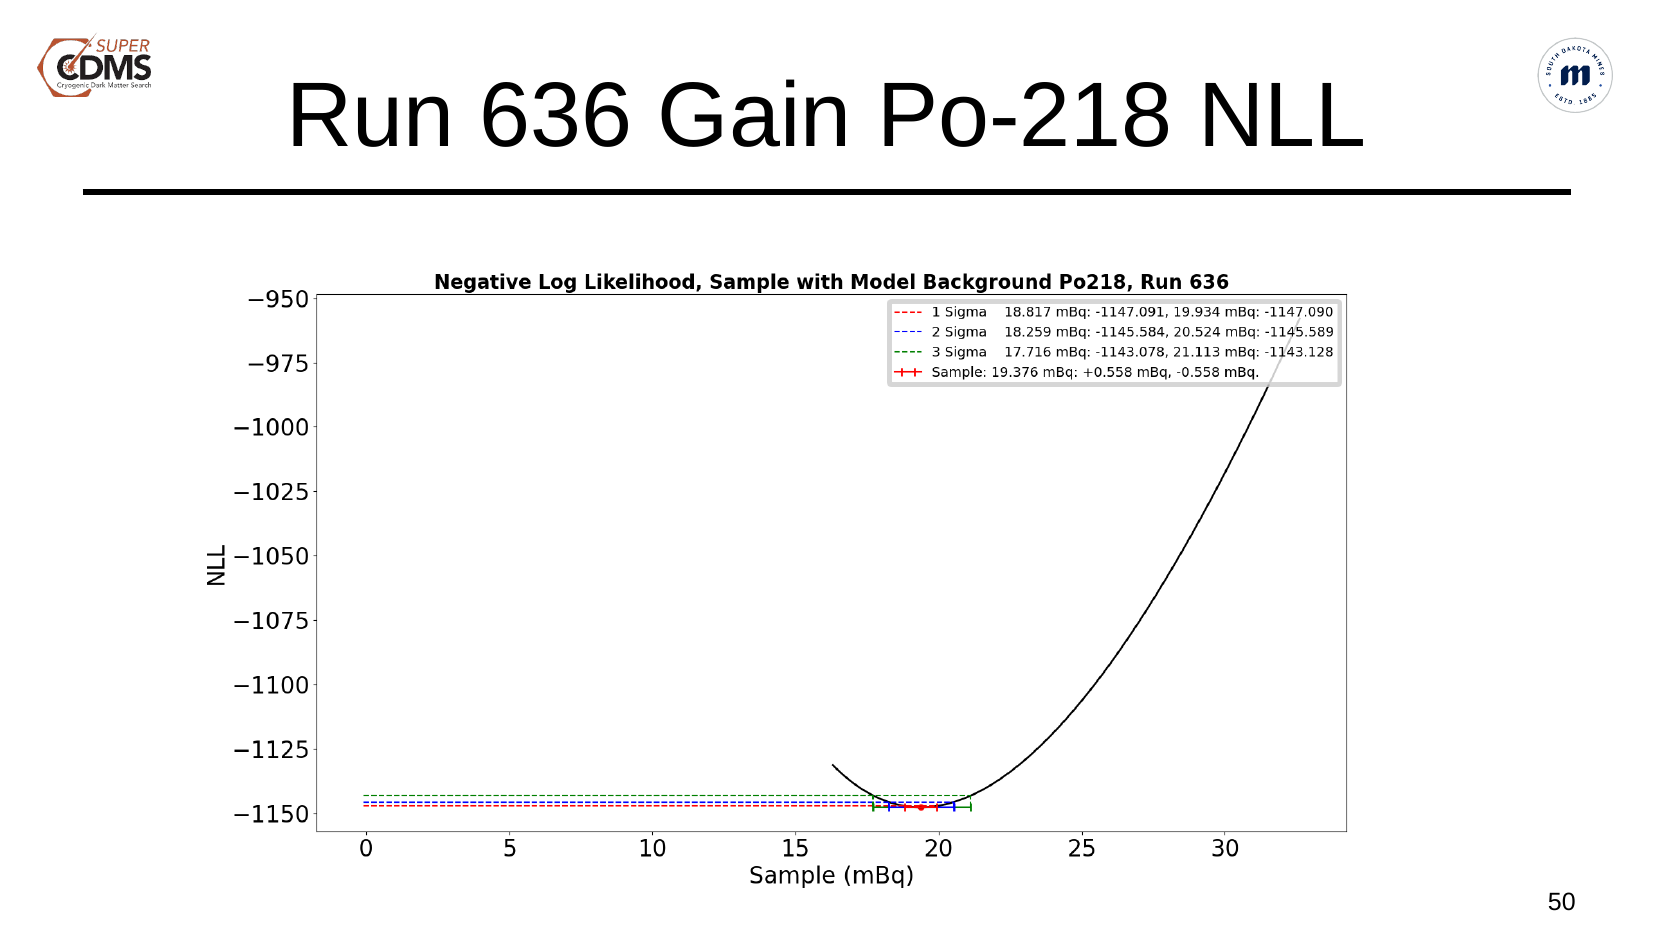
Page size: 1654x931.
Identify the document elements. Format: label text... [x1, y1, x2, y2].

picture [37, 32, 151, 97]
picture [1571, 37, 1613, 113]
picture [150, 210, 1479, 908]
title Run 636 Gain Po-218 NLL [82, 37, 1571, 193]
